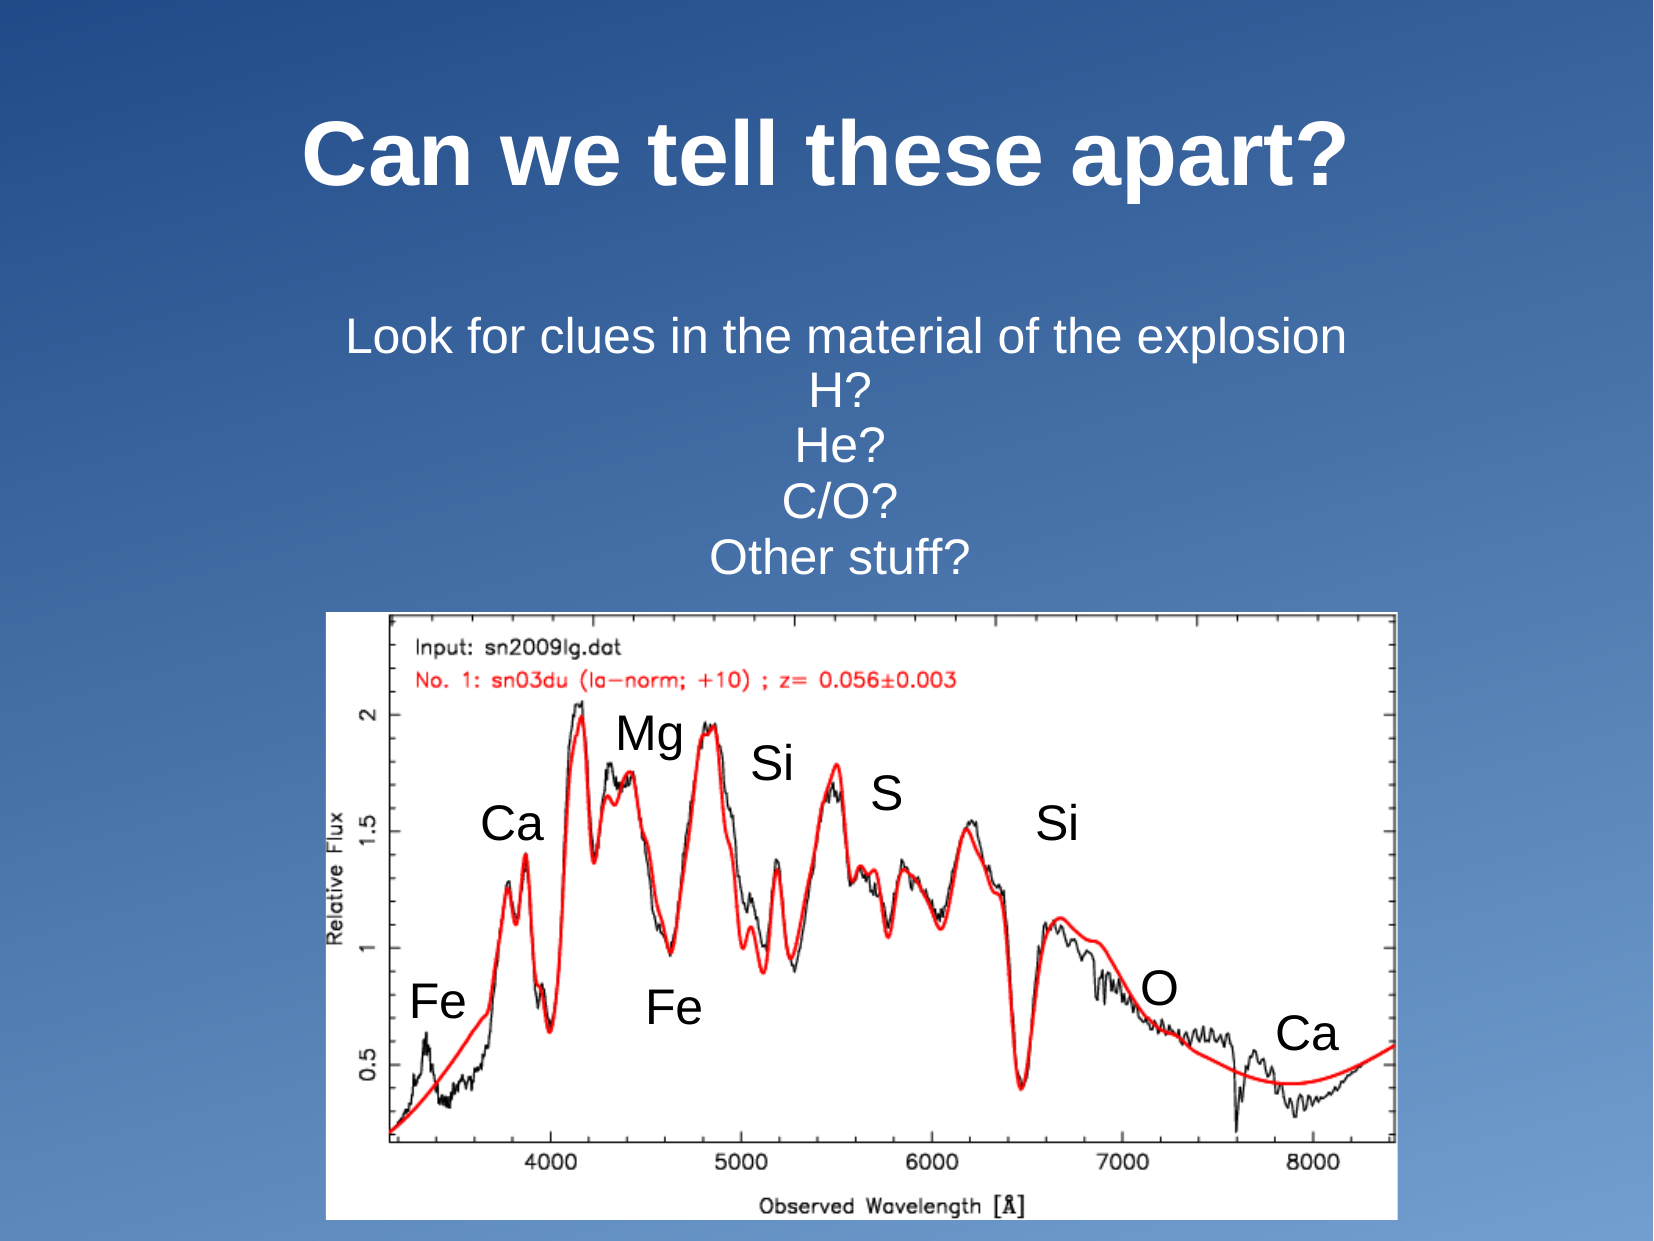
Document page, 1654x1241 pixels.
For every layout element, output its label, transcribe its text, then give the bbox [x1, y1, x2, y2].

text_box Si [1035, 795, 1201, 851]
text_box Ca [1275, 1005, 1366, 1061]
title Can we tell these apart? [82, 49, 1571, 257]
text_box Si [750, 735, 811, 791]
picture [325, 612, 1398, 1220]
text_box O [1140, 960, 1186, 1016]
text_box Fe [408, 973, 484, 1030]
text_box Mg [615, 705, 706, 761]
text_box H? He? C/O? Other stuff? [390, 361, 1291, 586]
text_box S [870, 765, 946, 821]
text_box Look for clues in the material of the explosion [345, 308, 1456, 421]
text_box Ca [480, 795, 556, 851]
text_box Fe [645, 979, 721, 1036]
